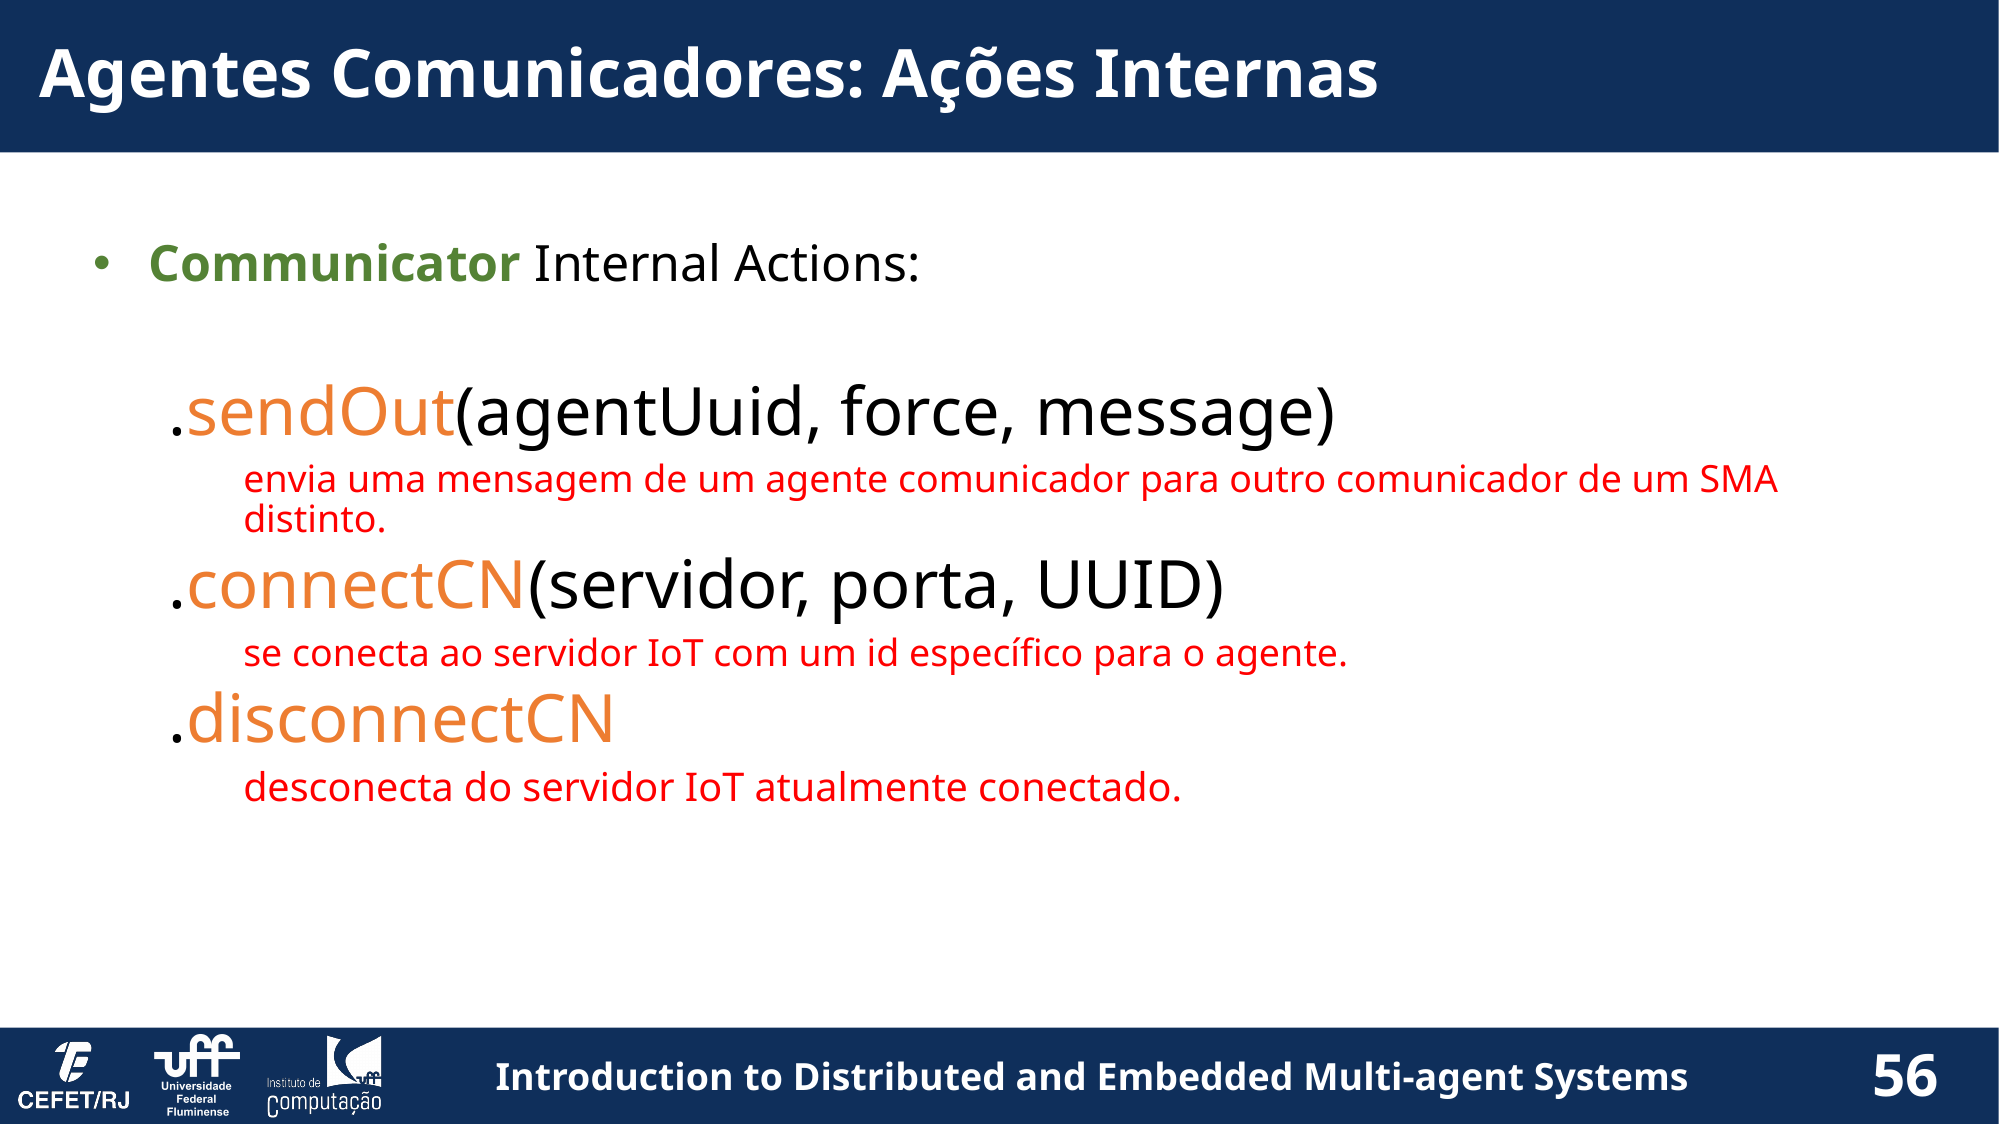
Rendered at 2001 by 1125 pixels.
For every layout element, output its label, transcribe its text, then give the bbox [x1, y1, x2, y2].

picture [265, 1033, 383, 1118]
picture [18, 1021, 129, 1125]
text_box Communicator Internal Actions: .sendOut(agentUuid, force, message) envia uma mensagem de um agente comunicador para outro comunicador de um SMA distinto. .connectCN(servidor, porta, UUID) se conecta ao servidor IoT com um id específico para o agente. .disconnectCN desconecta do servidor IoT atualmente conectado. [78, 231, 1832, 1005]
picture [153, 1033, 241, 1121]
text_box Agentes Comunicadores: Ações Internas [25, 23, 1999, 119]
